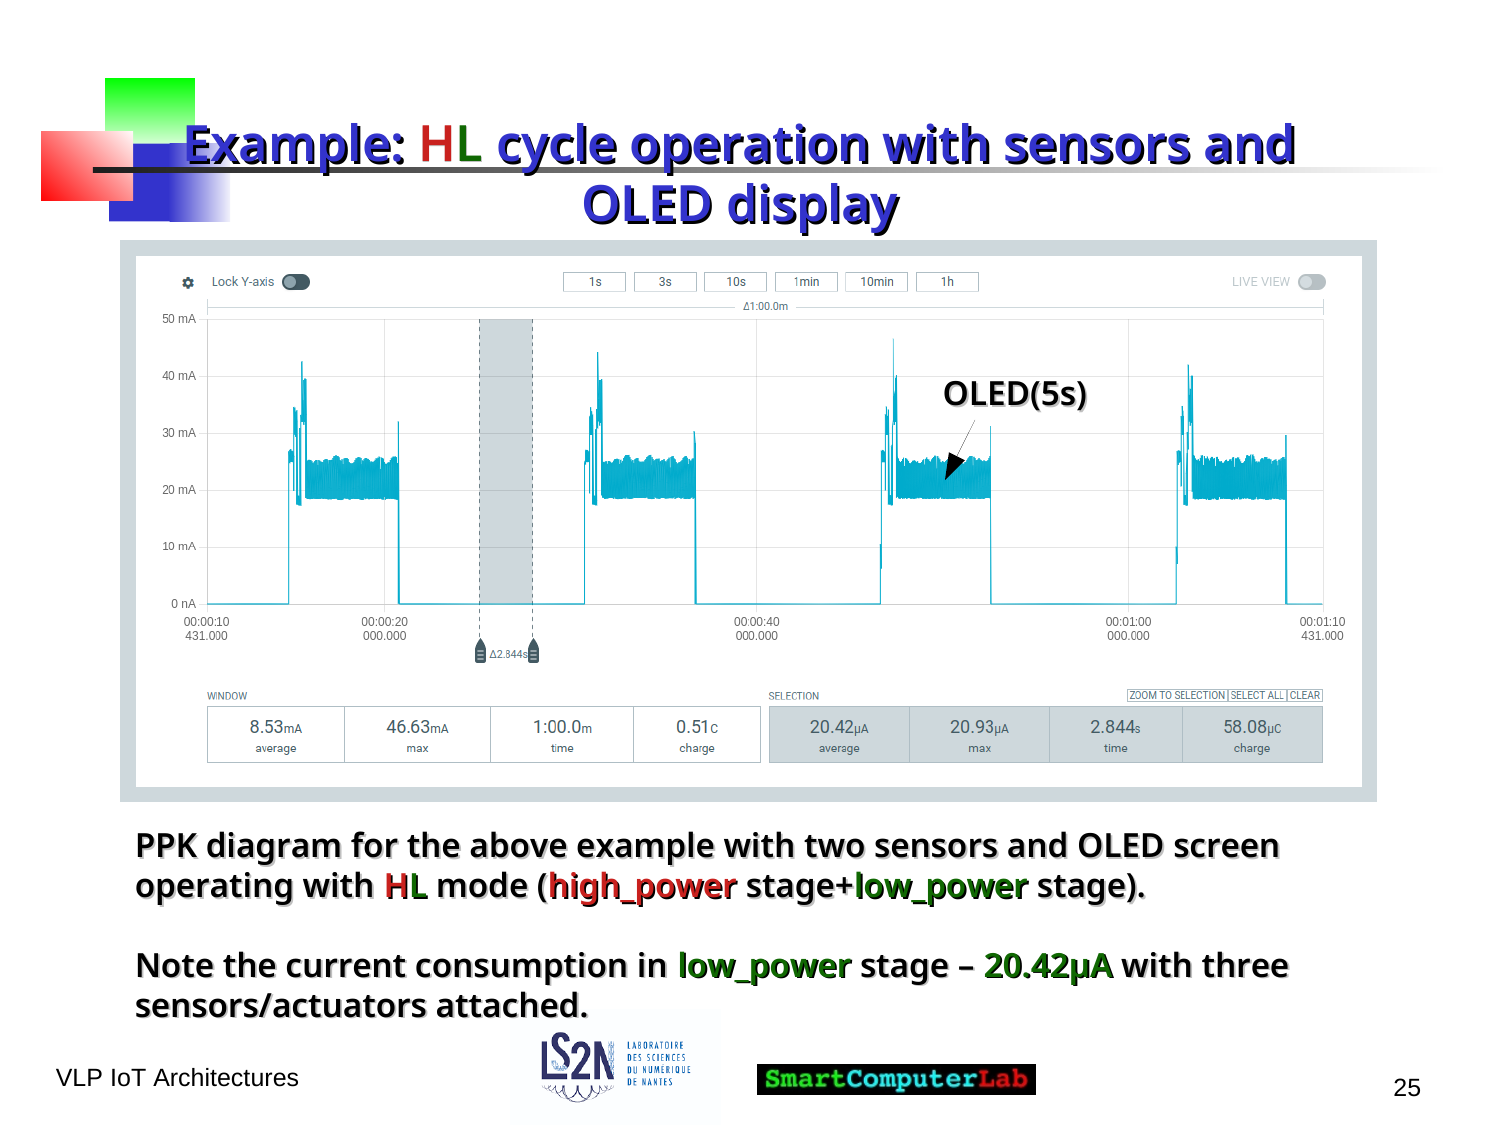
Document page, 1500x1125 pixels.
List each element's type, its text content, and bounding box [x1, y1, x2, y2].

title Example: HL cycle operation with sensors and OLED display [122, 103, 1357, 240]
picture [120, 240, 1377, 802]
text_box PPK diagram for the above example with two sensors and OLED screen operating with HL mode (high_power stage+low_power stage). Note the current consumption in low_power stage – 20.42µA with three sensors/actuators attached. [120, 816, 1400, 1032]
picture [510, 1032, 721, 1125]
text_box OLED(5s) [927, 365, 1111, 460]
picture [757, 1064, 1036, 1095]
